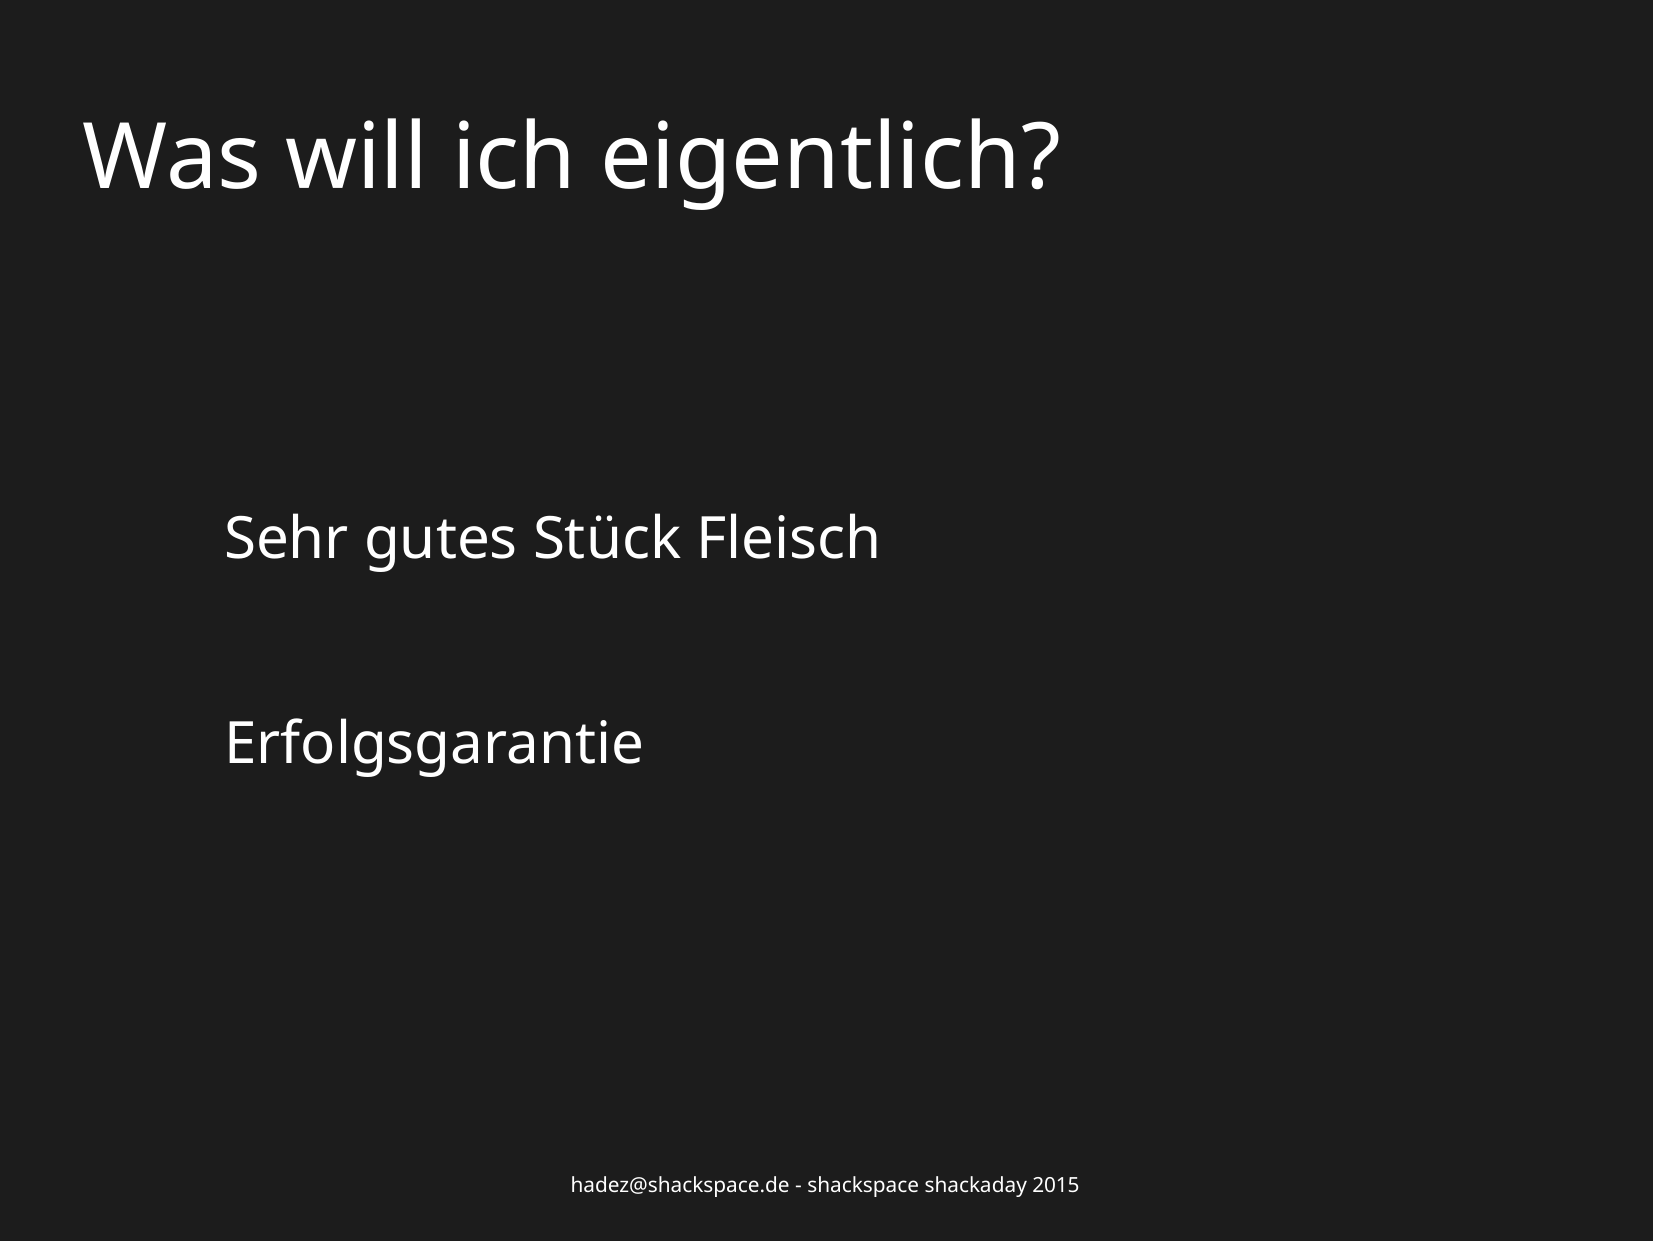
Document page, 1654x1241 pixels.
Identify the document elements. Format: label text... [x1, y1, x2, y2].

list Sehr gutes Stück Fleisch Erfolgsgarantie [82, 290, 1571, 1141]
title Was will ich eigentlich? [82, 49, 1571, 257]
